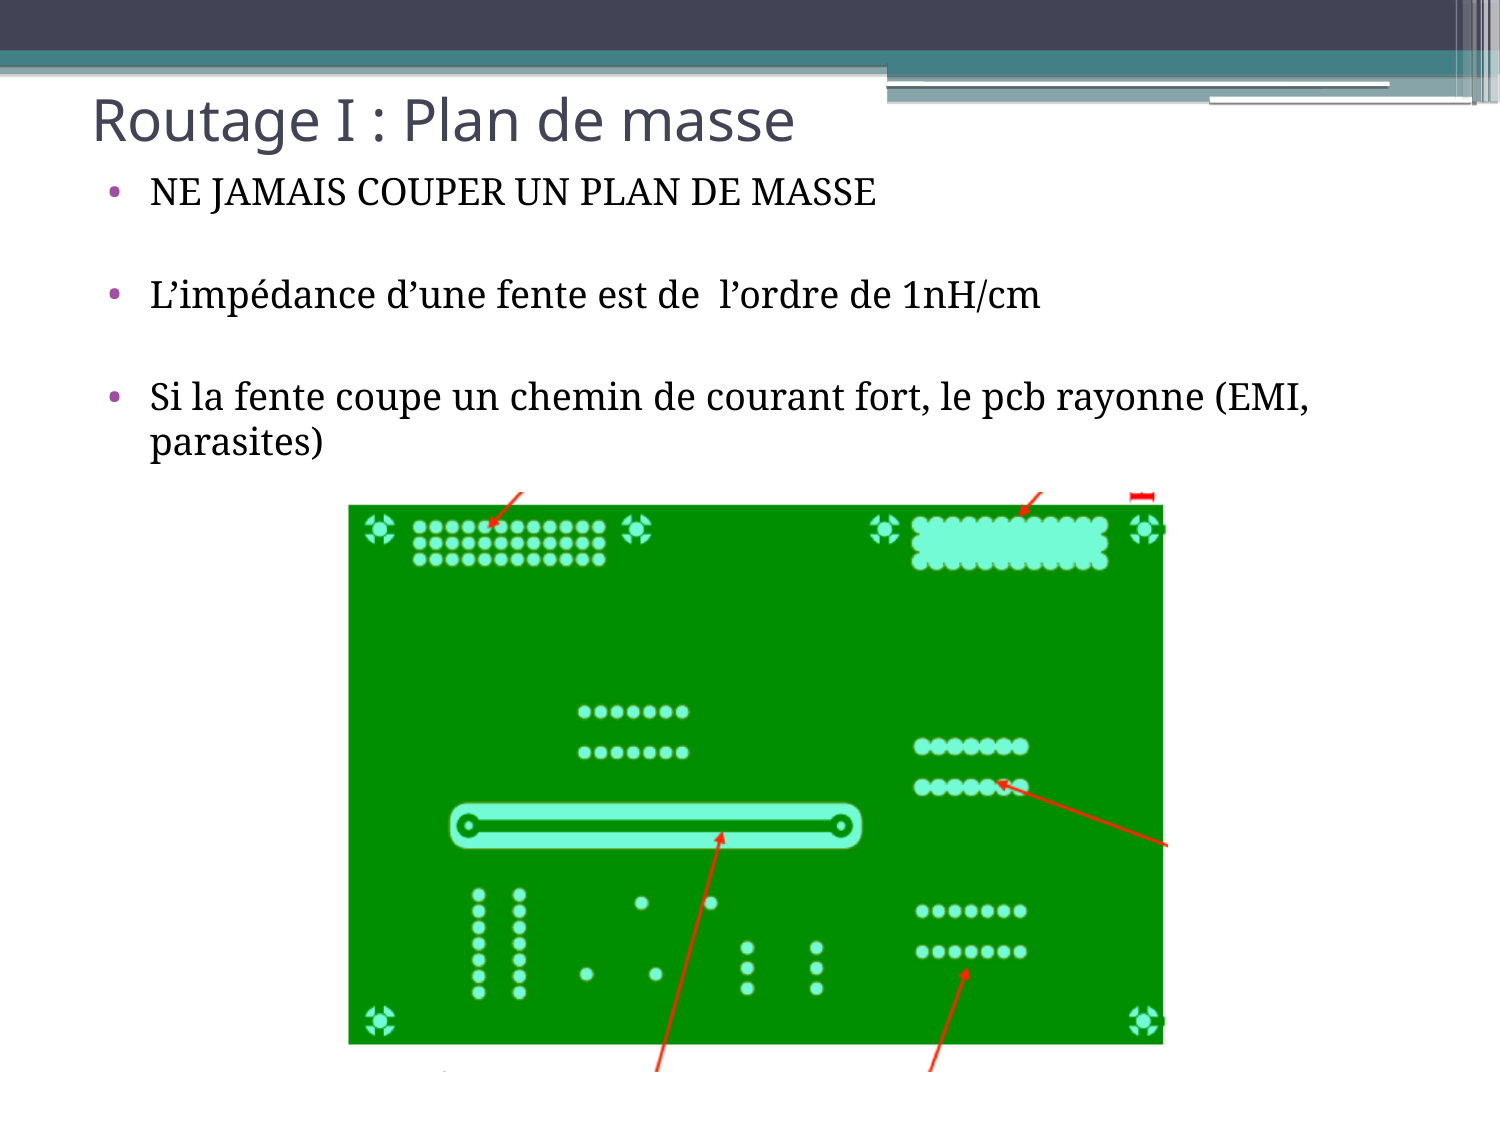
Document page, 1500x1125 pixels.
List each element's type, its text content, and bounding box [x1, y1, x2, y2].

list NE JAMAIS COUPER UN PLAN DE MASSE L’impédance d’une fente est de l’ordre de 1nH/cm Si la fente coupe un chemin de courant fort, le pcb rayonne (EMI, parasites) [75, 160, 1425, 1079]
title Routage I : Plan de masse [76, 30, 1427, 206]
picture [336, 491, 1168, 1072]
